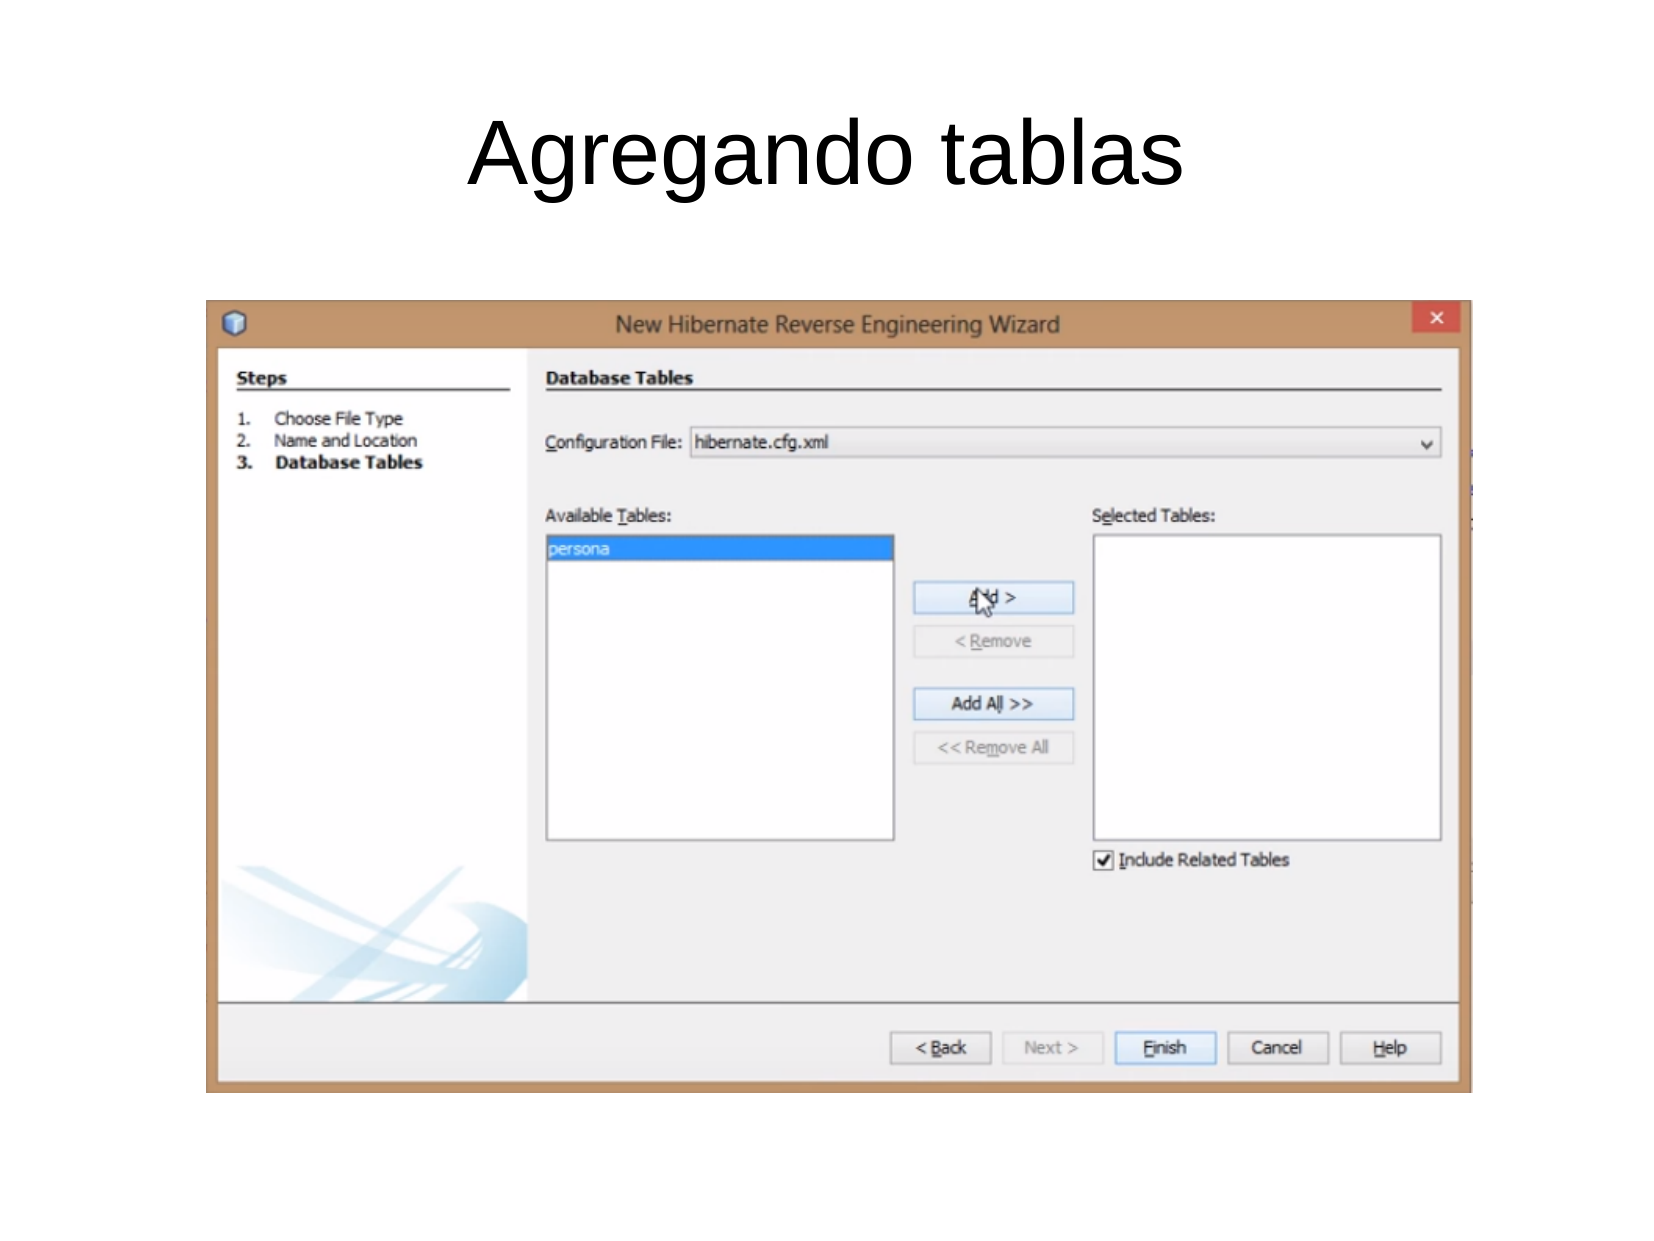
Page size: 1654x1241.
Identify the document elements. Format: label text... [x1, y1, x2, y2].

picture [206, 300, 1473, 1093]
title Agregando tablas [82, 49, 1571, 257]
